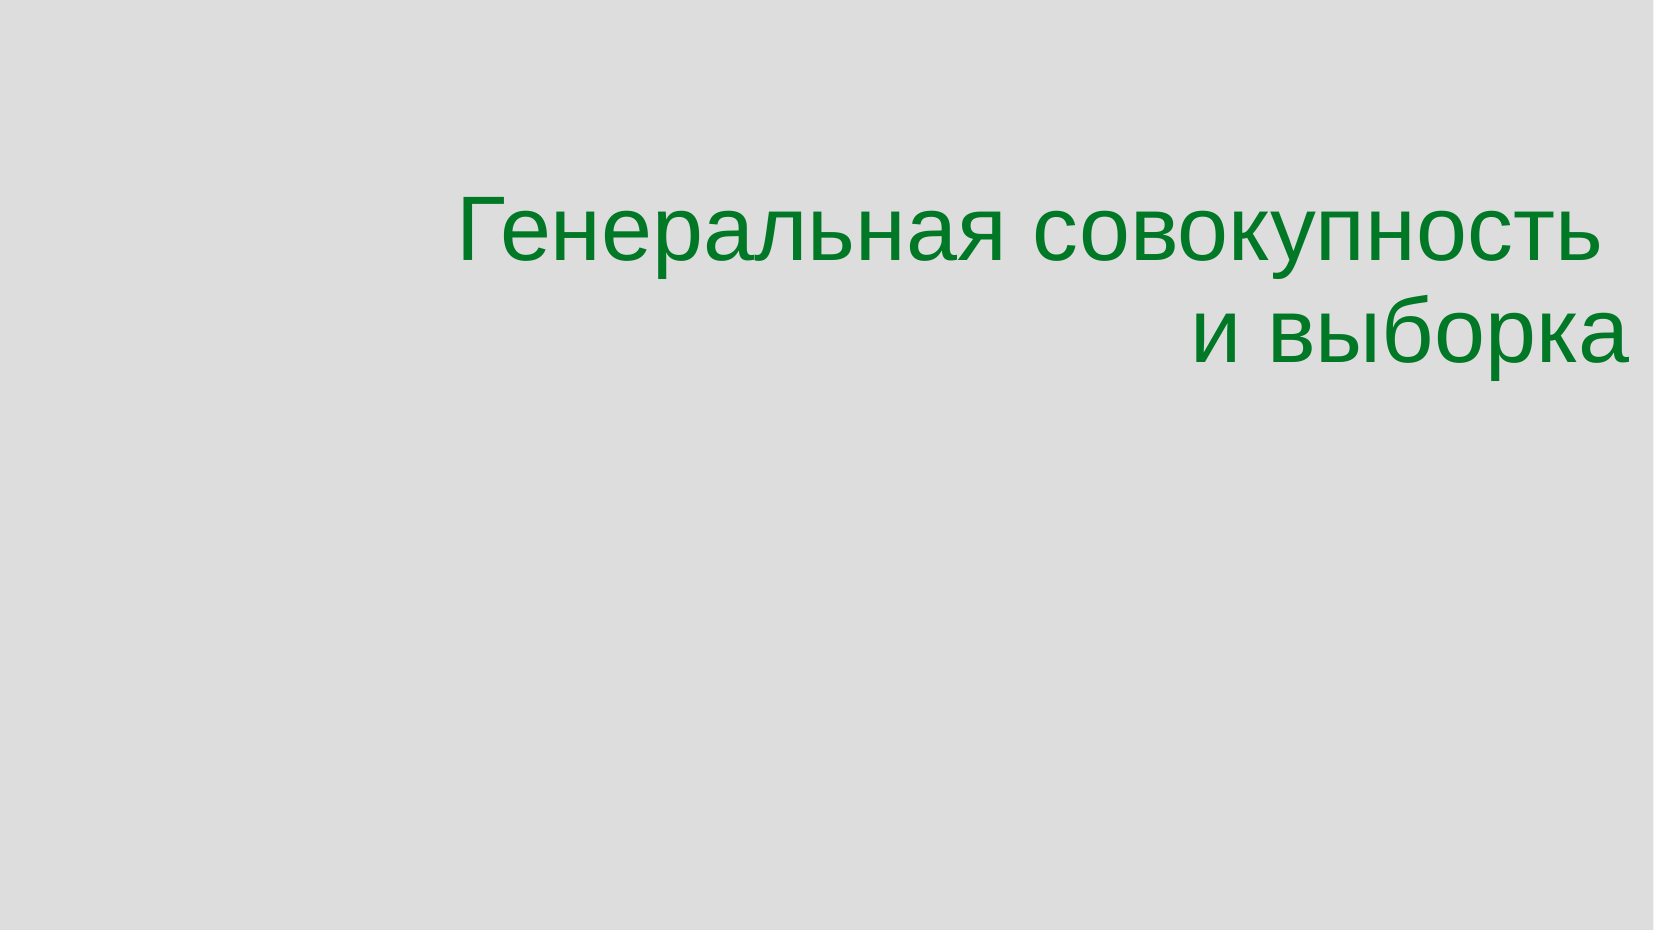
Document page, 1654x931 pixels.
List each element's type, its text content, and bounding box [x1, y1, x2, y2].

title Генеральная совокупность и выборка [23, 177, 1630, 414]
